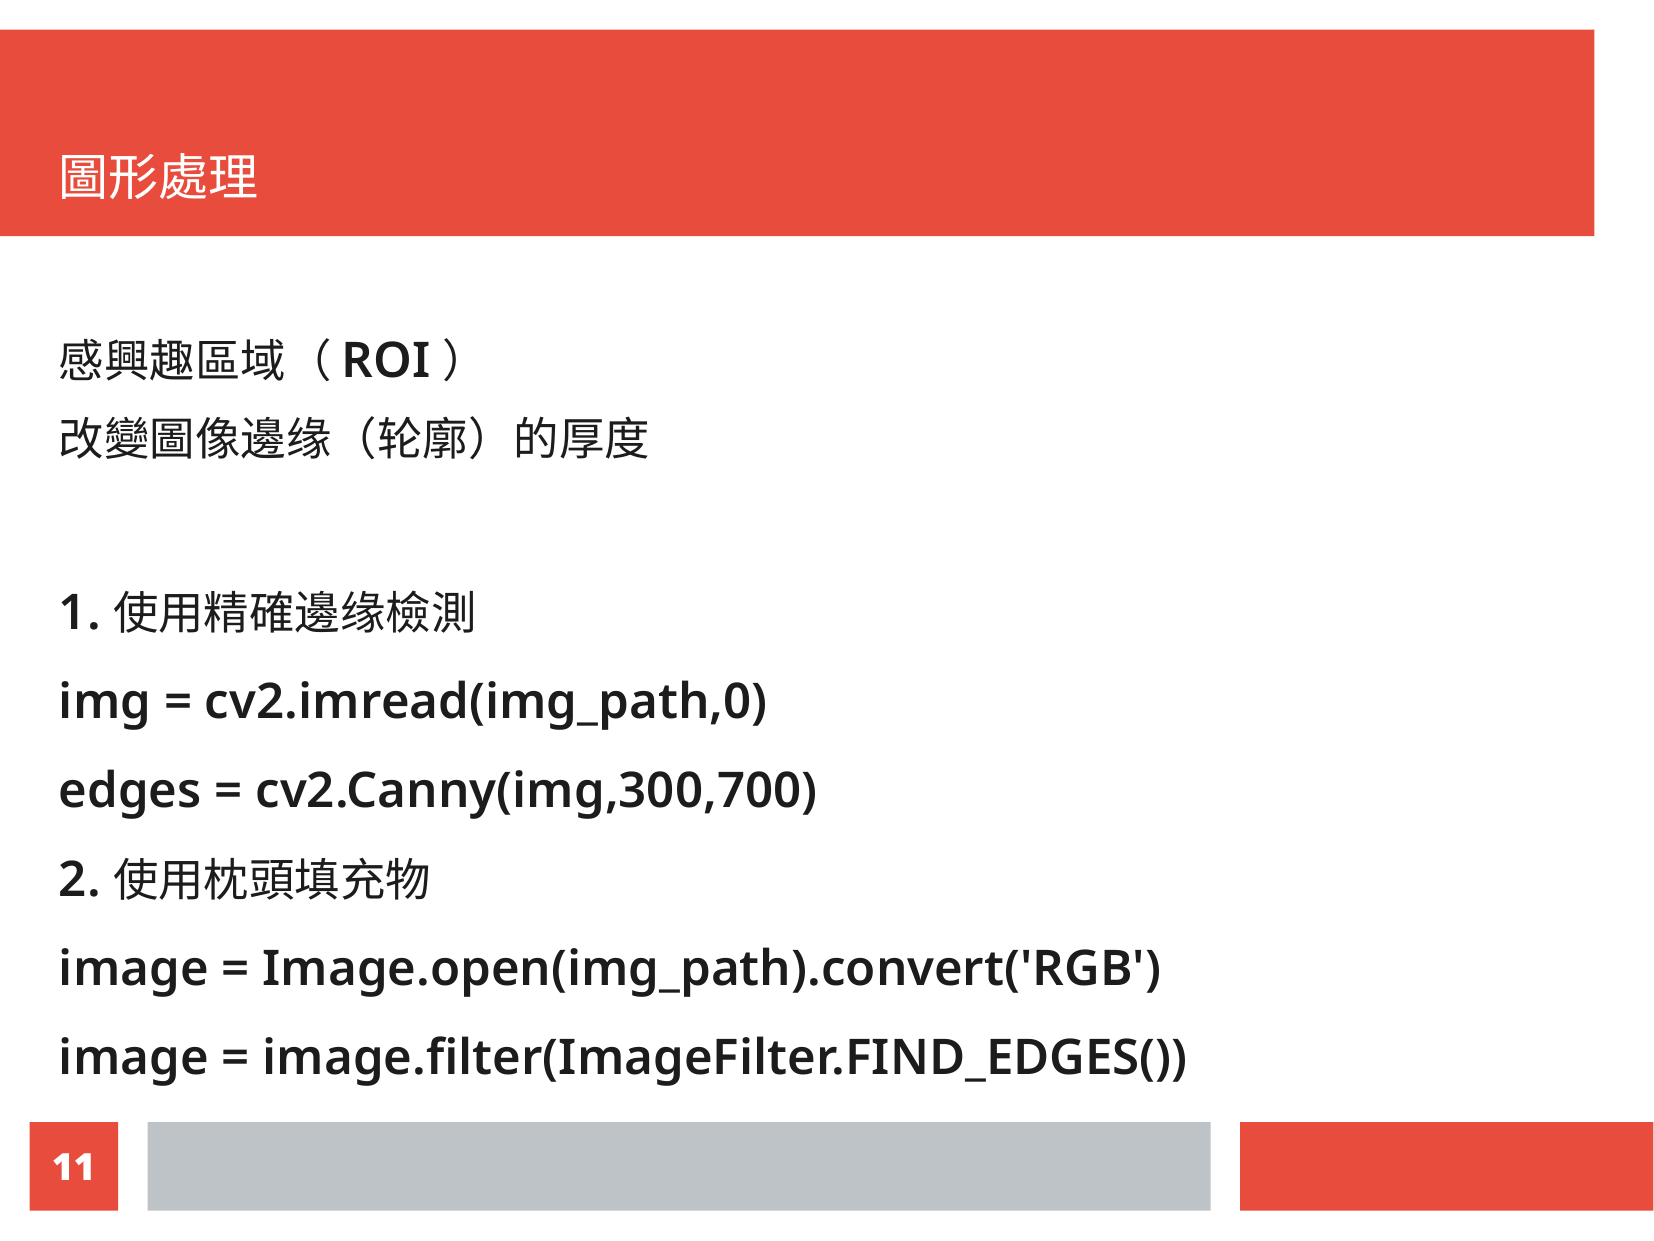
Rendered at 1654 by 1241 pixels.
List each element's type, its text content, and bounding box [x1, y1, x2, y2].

list 感興趣區域（ROI） 改變圖像邊缘（轮廓）的厚度 1.使用精確邊缘檢測 img = cv2.imread(img_path,0) edges = cv2.Canny(img,300,700) 2.使用枕頭填充物 image = Image.open(img_path).convert('RGB') image = image.filter(ImageFilter.FIND_EDGES()) [59, 324, 1565, 1093]
title 圖形處理 [59, 59, 1595, 207]
